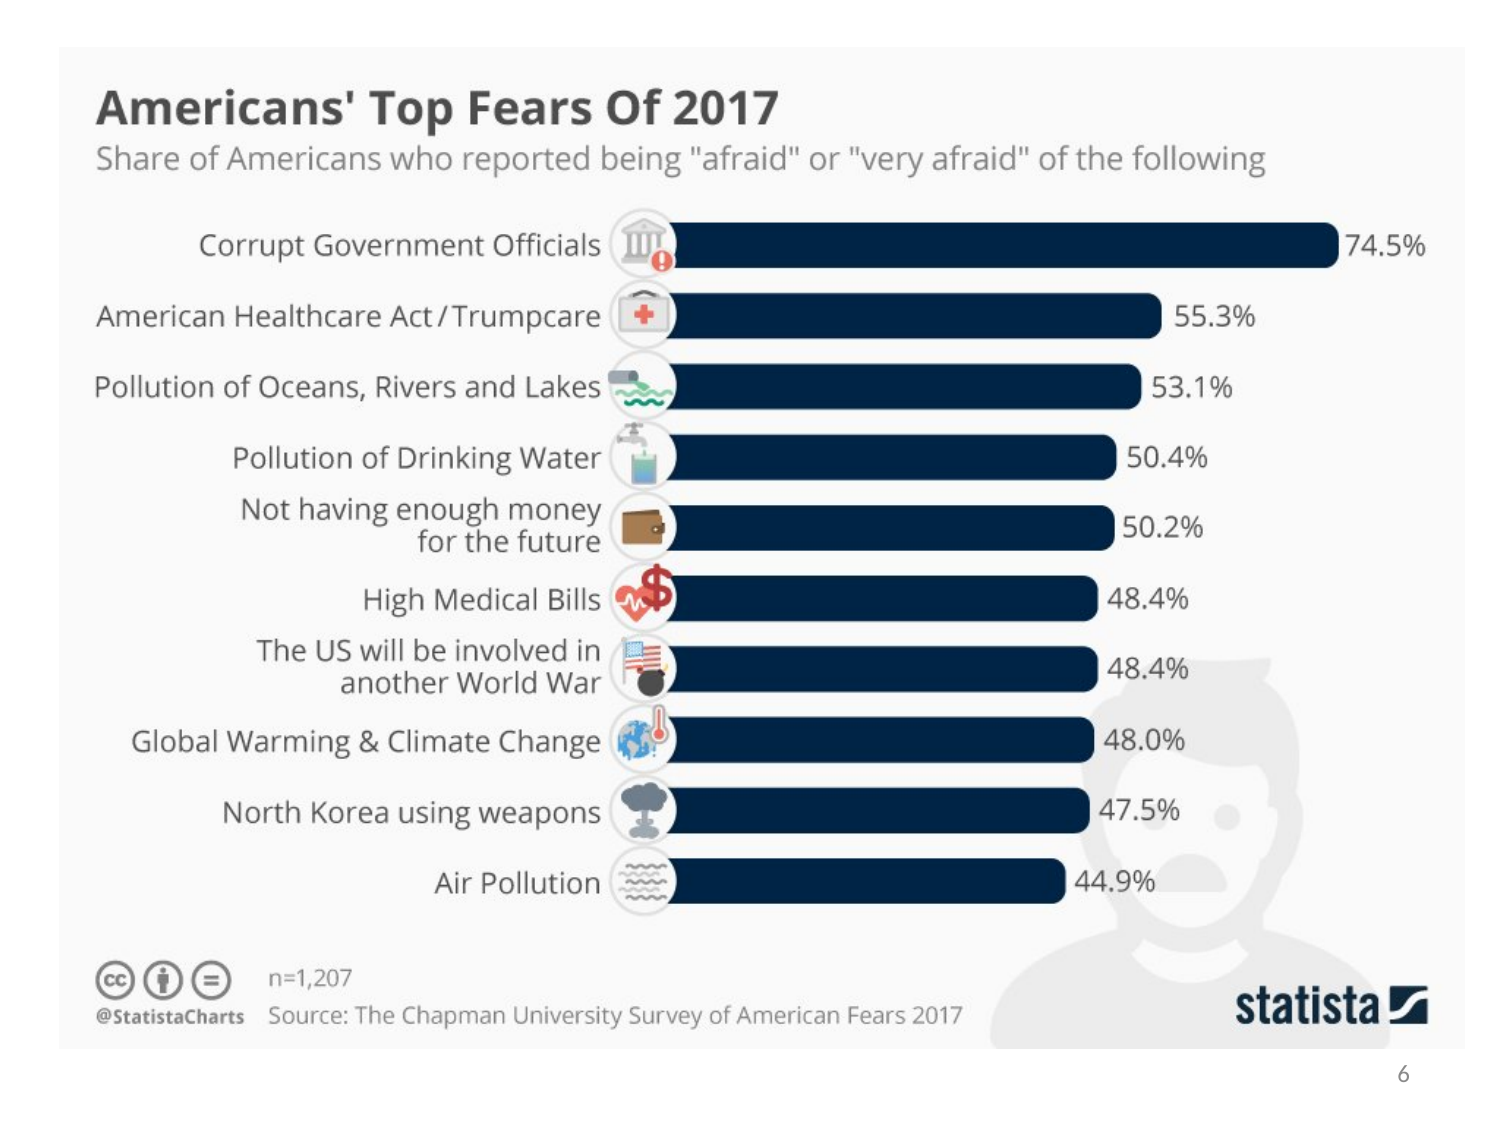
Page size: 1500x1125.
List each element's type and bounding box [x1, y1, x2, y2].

picture [59, 47, 1465, 1049]
